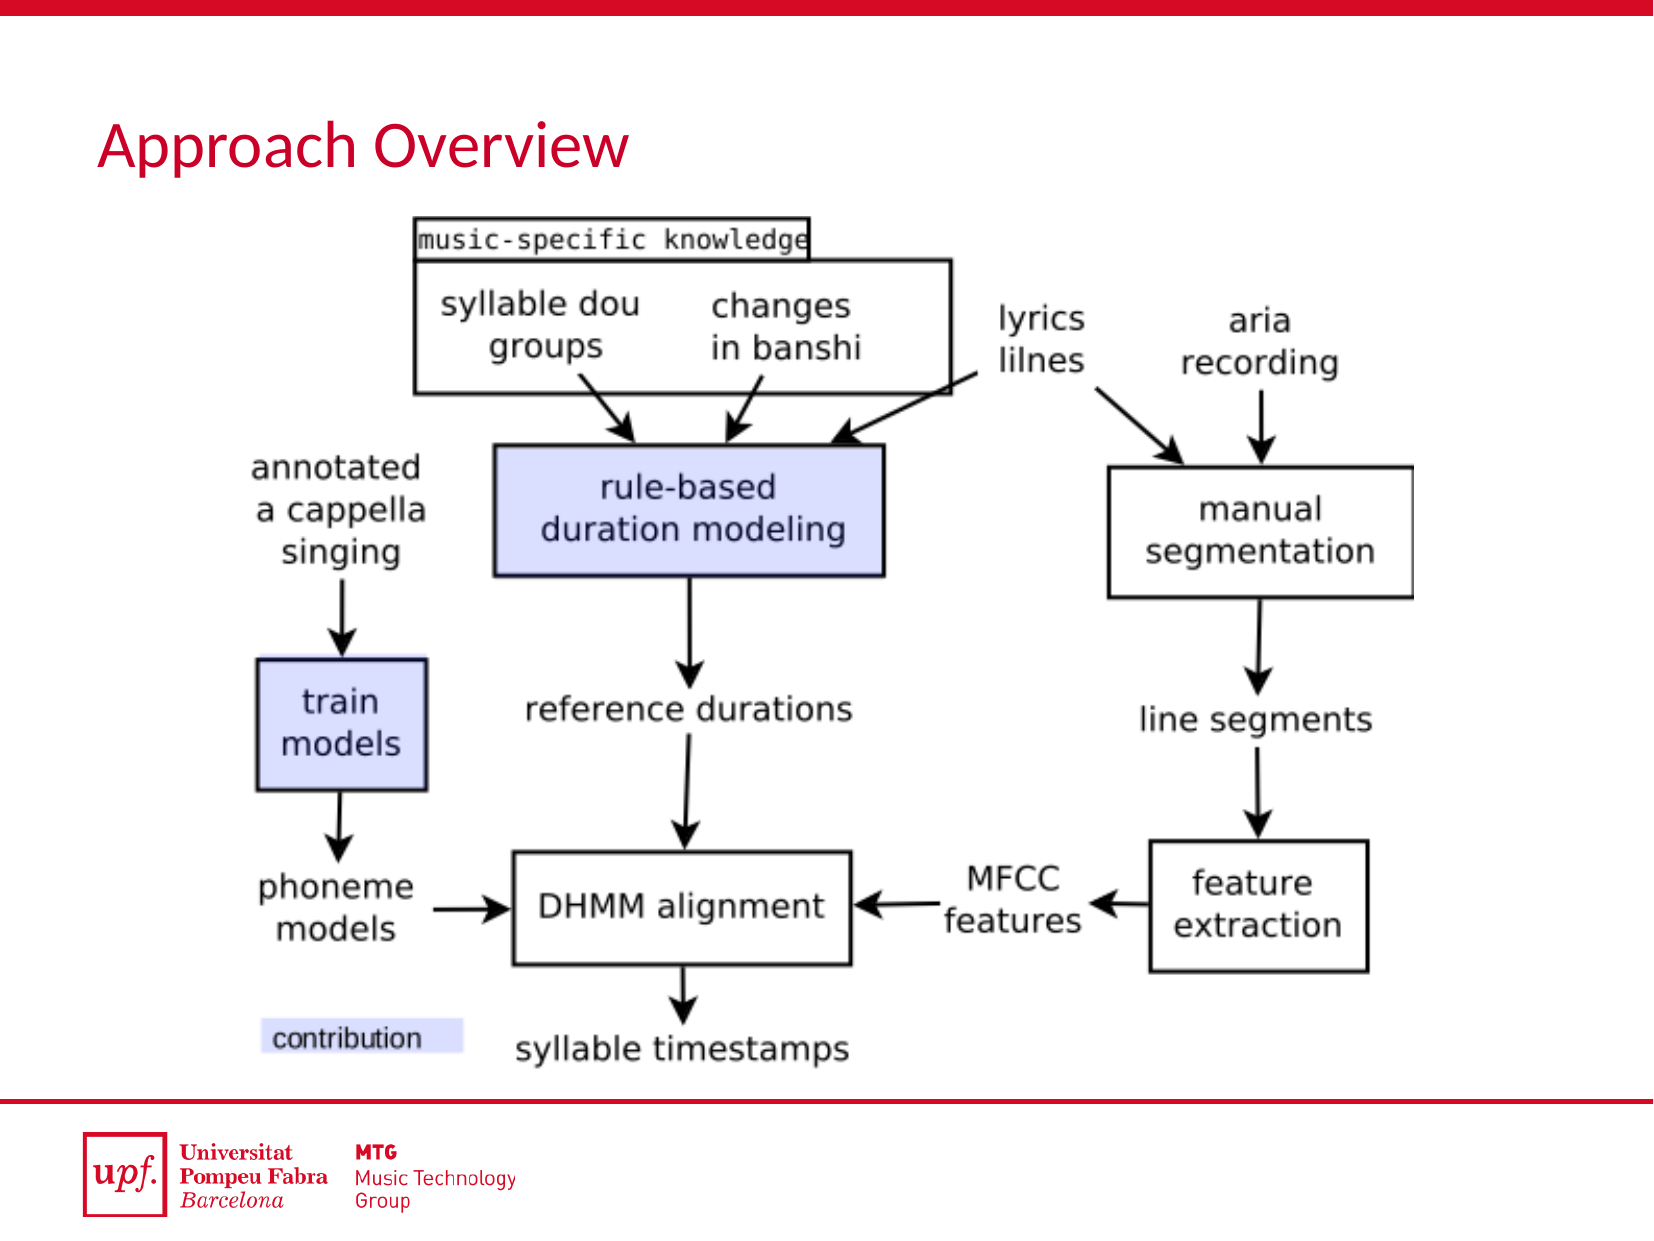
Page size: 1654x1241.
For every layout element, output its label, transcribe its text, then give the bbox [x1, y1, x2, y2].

picture [240, 216, 1414, 1075]
text_box Approach Overview [82, 92, 1571, 234]
